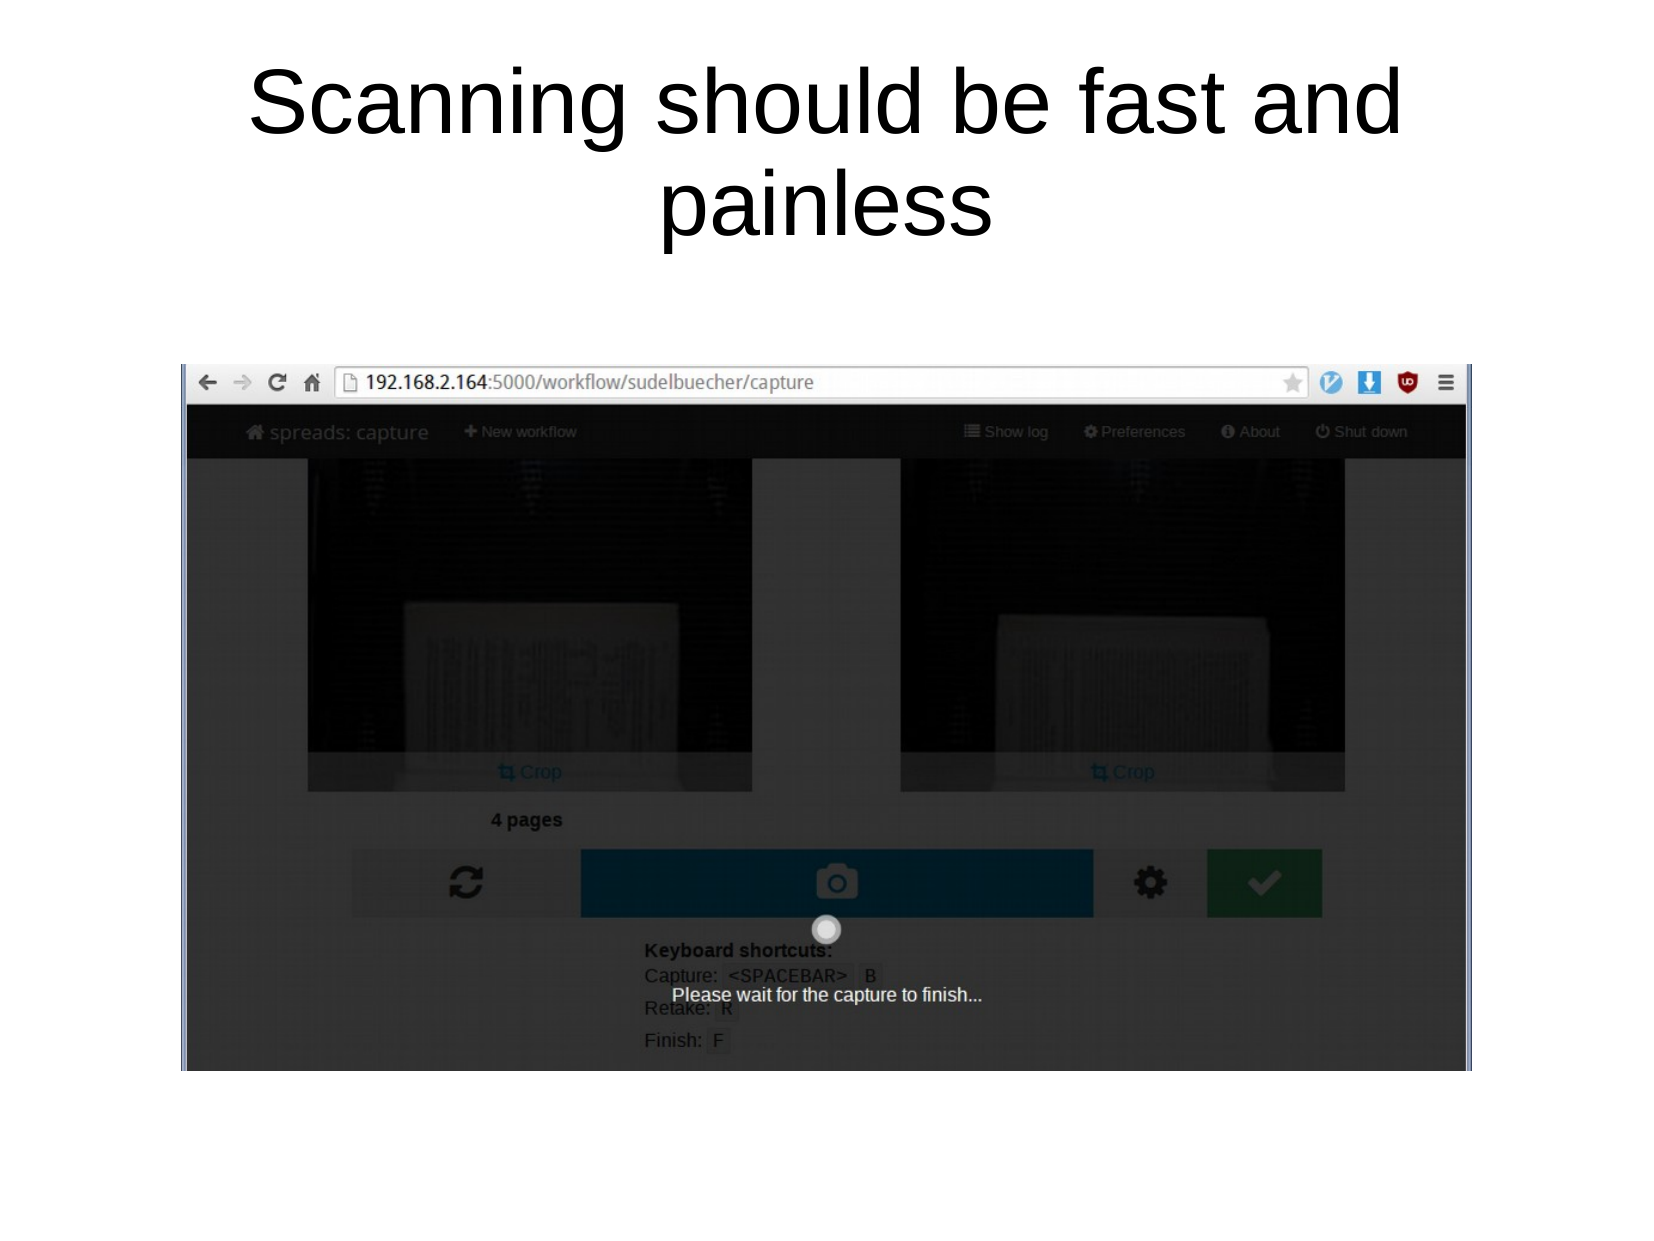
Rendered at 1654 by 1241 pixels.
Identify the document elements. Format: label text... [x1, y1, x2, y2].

title Scanning should be fast and painless [82, 49, 1571, 257]
picture [181, 364, 1472, 1071]
